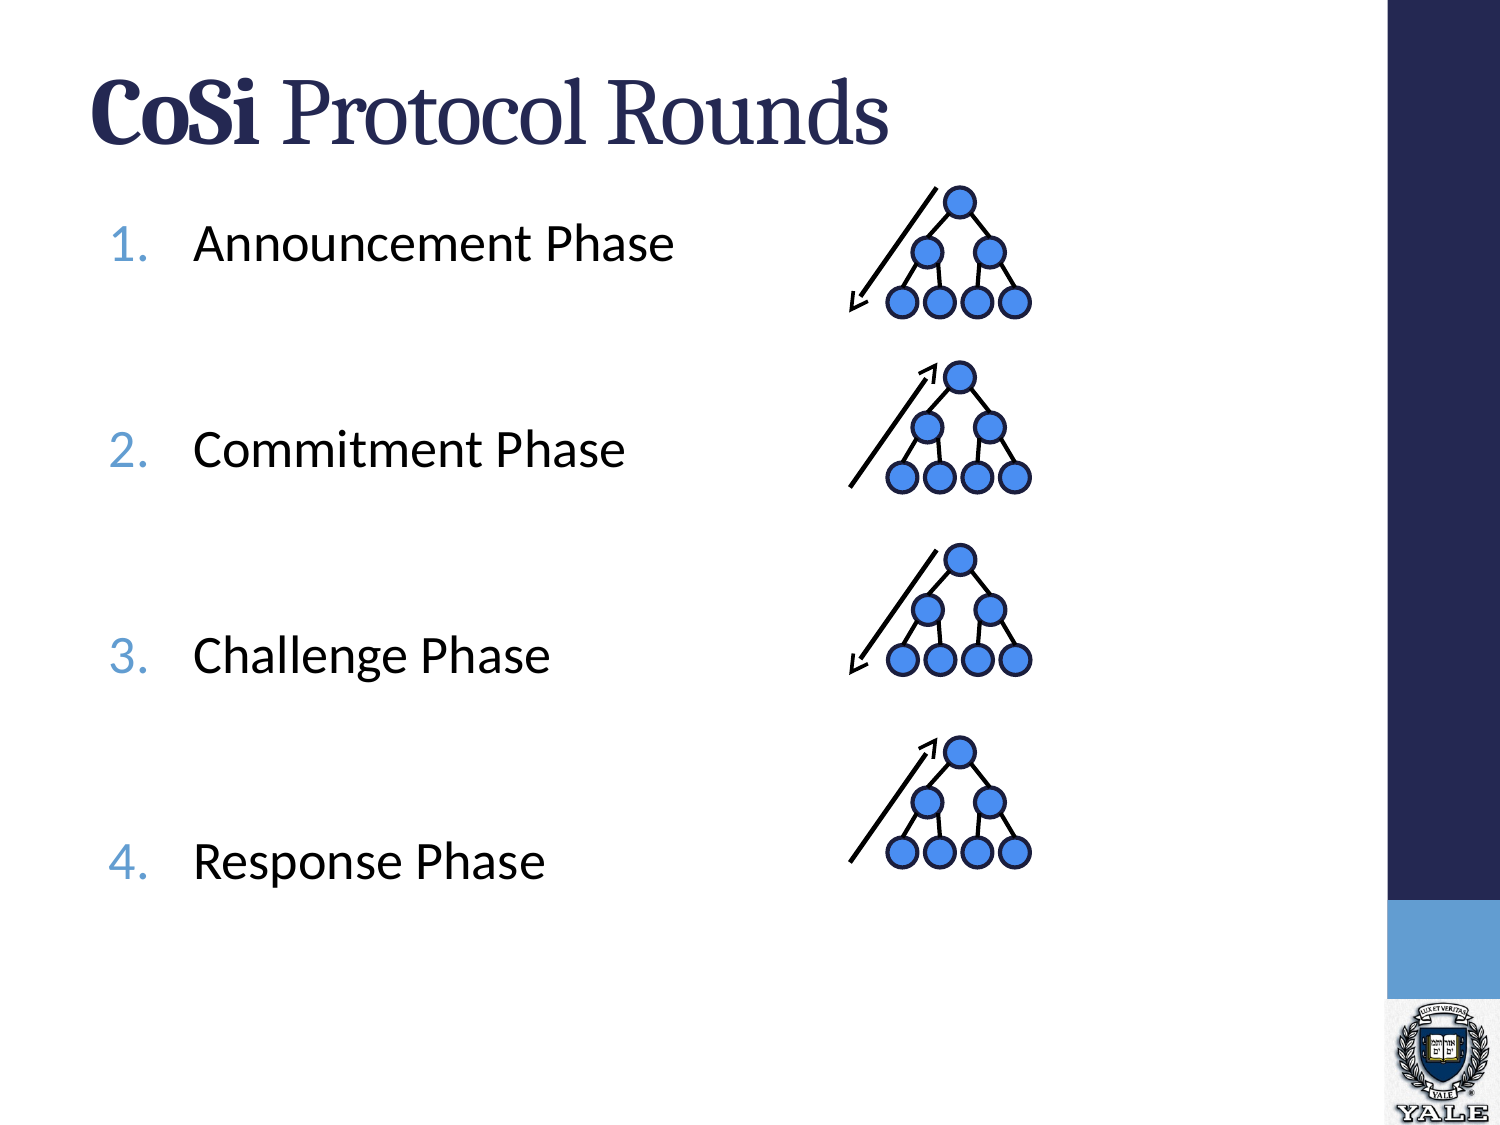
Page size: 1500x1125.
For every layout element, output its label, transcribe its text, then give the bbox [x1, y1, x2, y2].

text_box [944, 737, 975, 768]
text_box [999, 837, 1030, 868]
text_box [924, 837, 955, 868]
text_box [945, 544, 976, 575]
text_box [924, 462, 955, 493]
text_box [925, 645, 956, 675]
text_box [887, 287, 918, 318]
text_box [924, 287, 955, 318]
text_box [962, 462, 993, 493]
text_box [912, 412, 943, 443]
title CoSi Protocol Rounds [75, 12, 1325, 200]
text_box [962, 837, 993, 868]
list Announcement Phase Commitment Phase Challenge Phase Response Phase [75, 200, 788, 1063]
text_box [974, 237, 1005, 268]
text_box [944, 187, 975, 218]
text_box [974, 787, 1005, 818]
text_box [887, 645, 918, 675]
text_box [962, 645, 993, 675]
text_box [887, 837, 918, 868]
text_box [944, 362, 975, 393]
text_box [962, 287, 993, 318]
text_box [912, 237, 943, 268]
text_box [887, 462, 918, 493]
picture [1384, 999, 1500, 1125]
text_box [999, 462, 1030, 493]
text_box [974, 412, 1005, 443]
text_box [975, 595, 1006, 625]
text_box [999, 287, 1030, 318]
text_box [912, 787, 943, 818]
text_box [1000, 645, 1031, 675]
text_box [912, 595, 943, 625]
